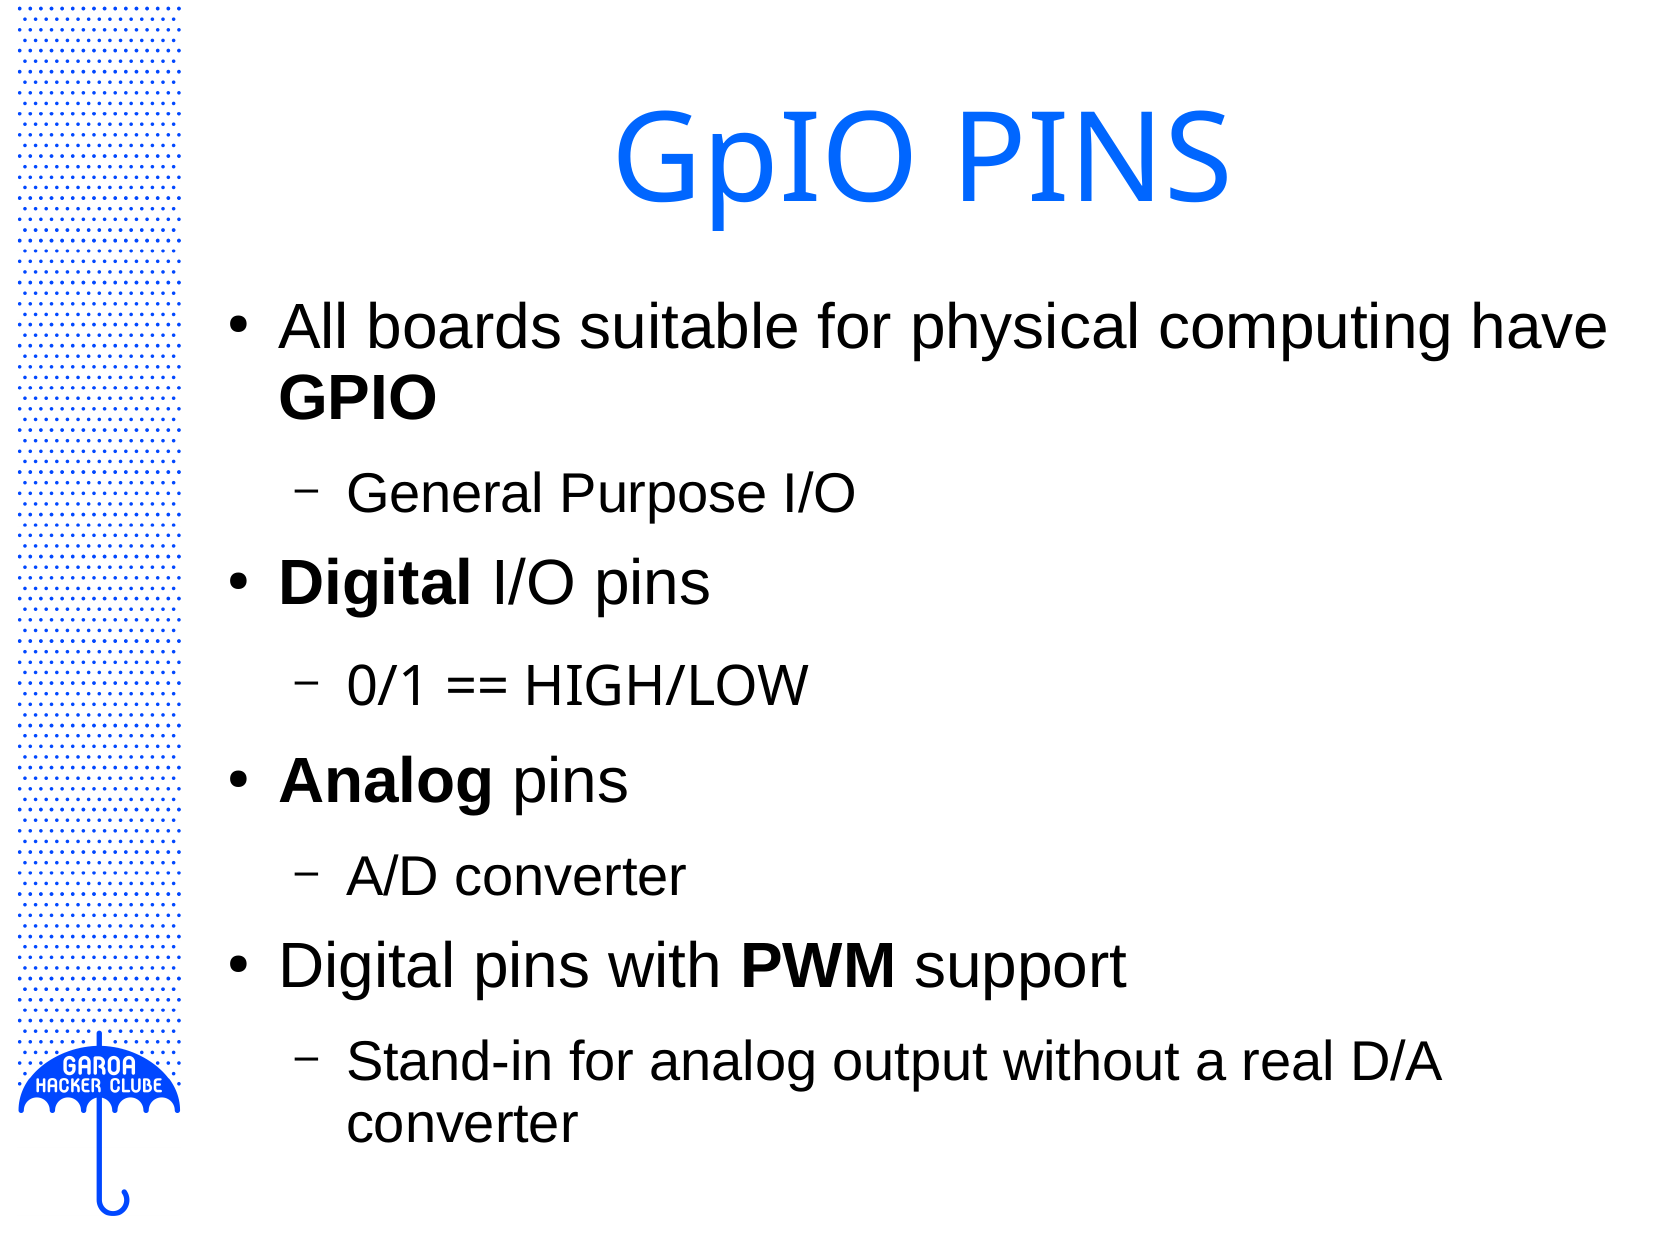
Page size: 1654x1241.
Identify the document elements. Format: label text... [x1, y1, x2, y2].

picture [17, 0, 181, 1216]
list All boards suitable for physical computing have GPIO General Purpose I/O Digital I/O pins 0/1 == HIGH/LOW Analog pins A/D converter Digital pins with PWM support Stand-in for analog output without a real D/A converter [210, 290, 1636, 1156]
title GpIO PINS [210, 49, 1636, 257]
